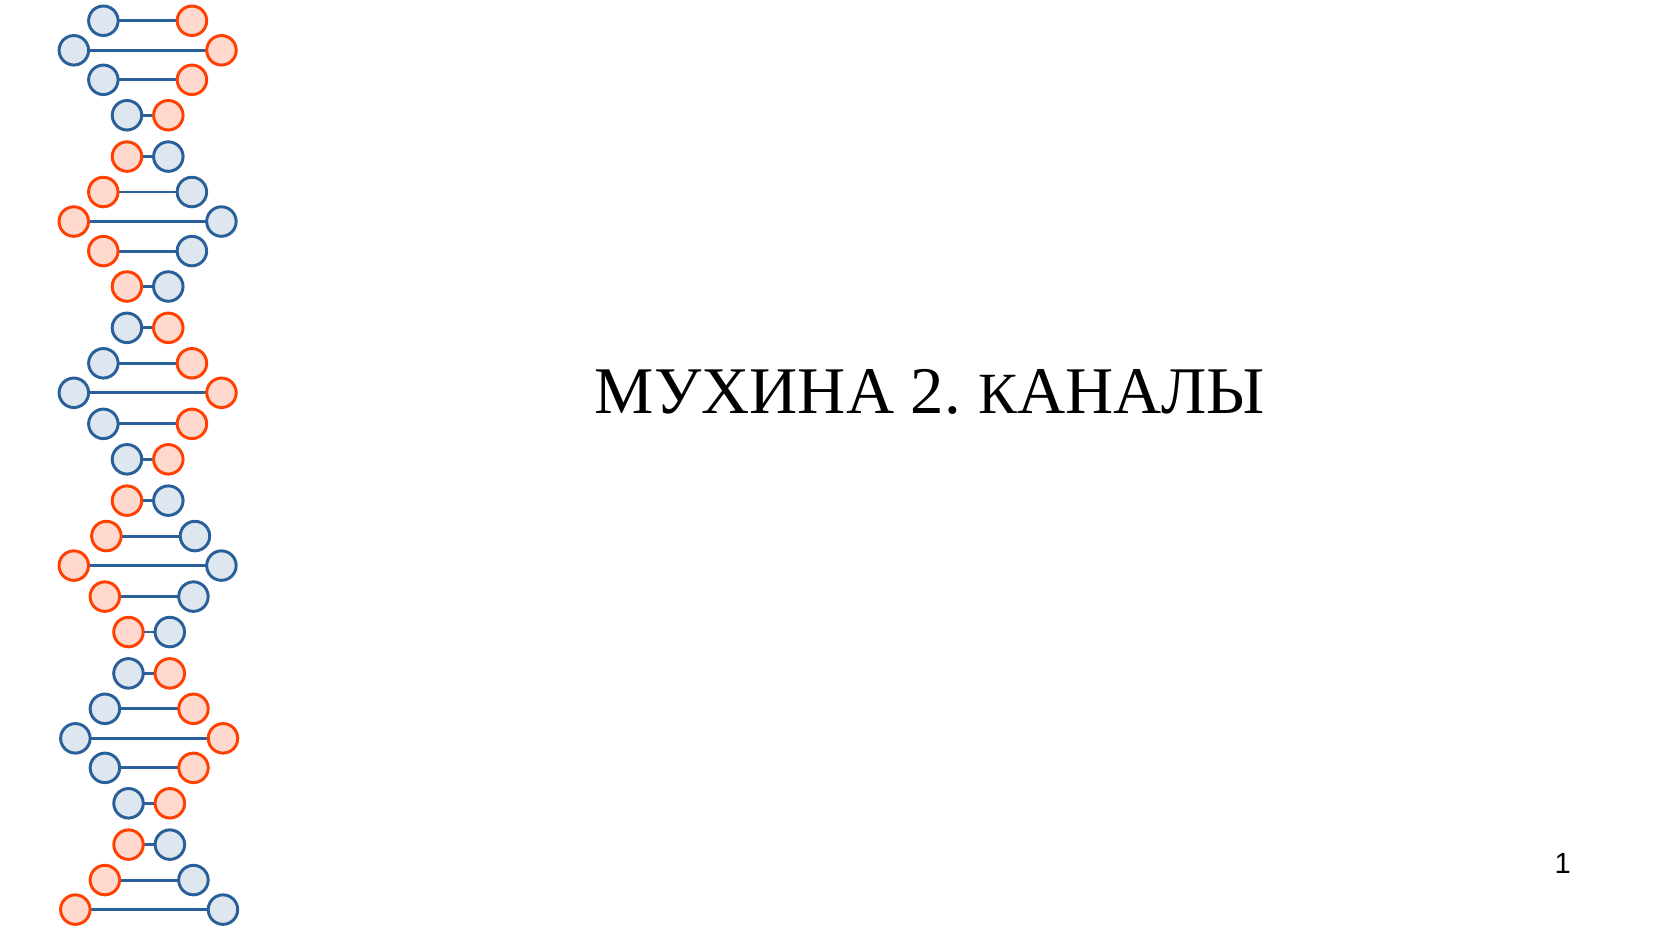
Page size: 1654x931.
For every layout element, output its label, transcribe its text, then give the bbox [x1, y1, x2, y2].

subtitle МУХИНА 2. КАНАЛЫ [265, 35, 1595, 748]
